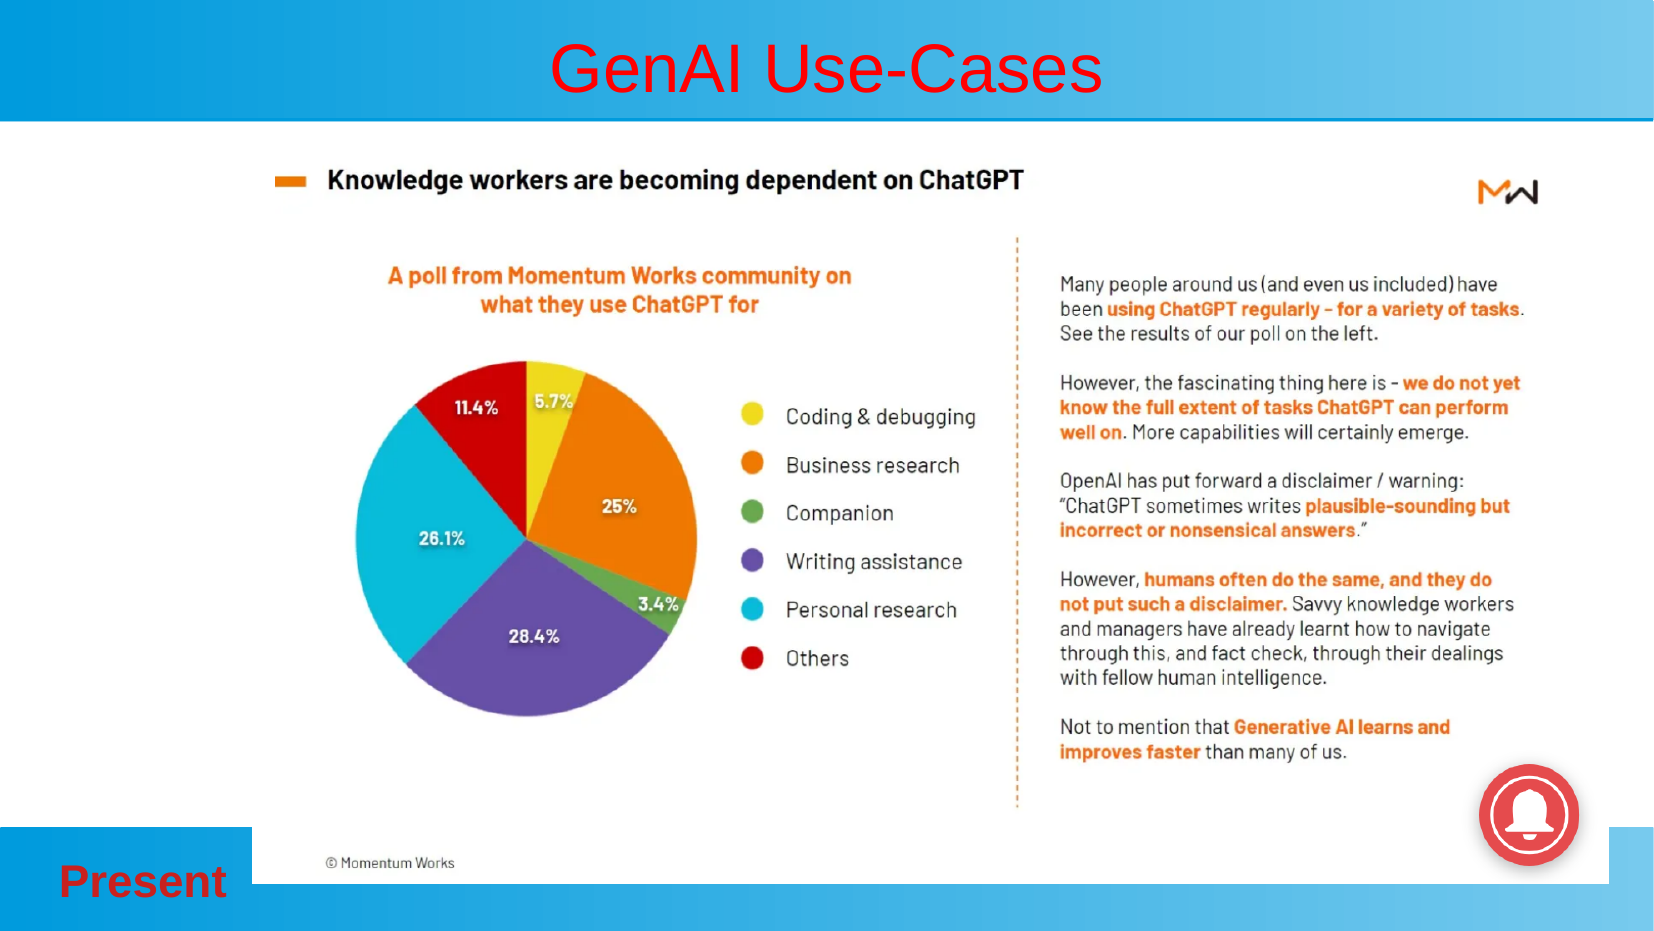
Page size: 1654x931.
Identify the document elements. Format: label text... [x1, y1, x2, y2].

picture [252, 149, 1609, 884]
title GenAI Use-Cases [59, 29, 1595, 108]
